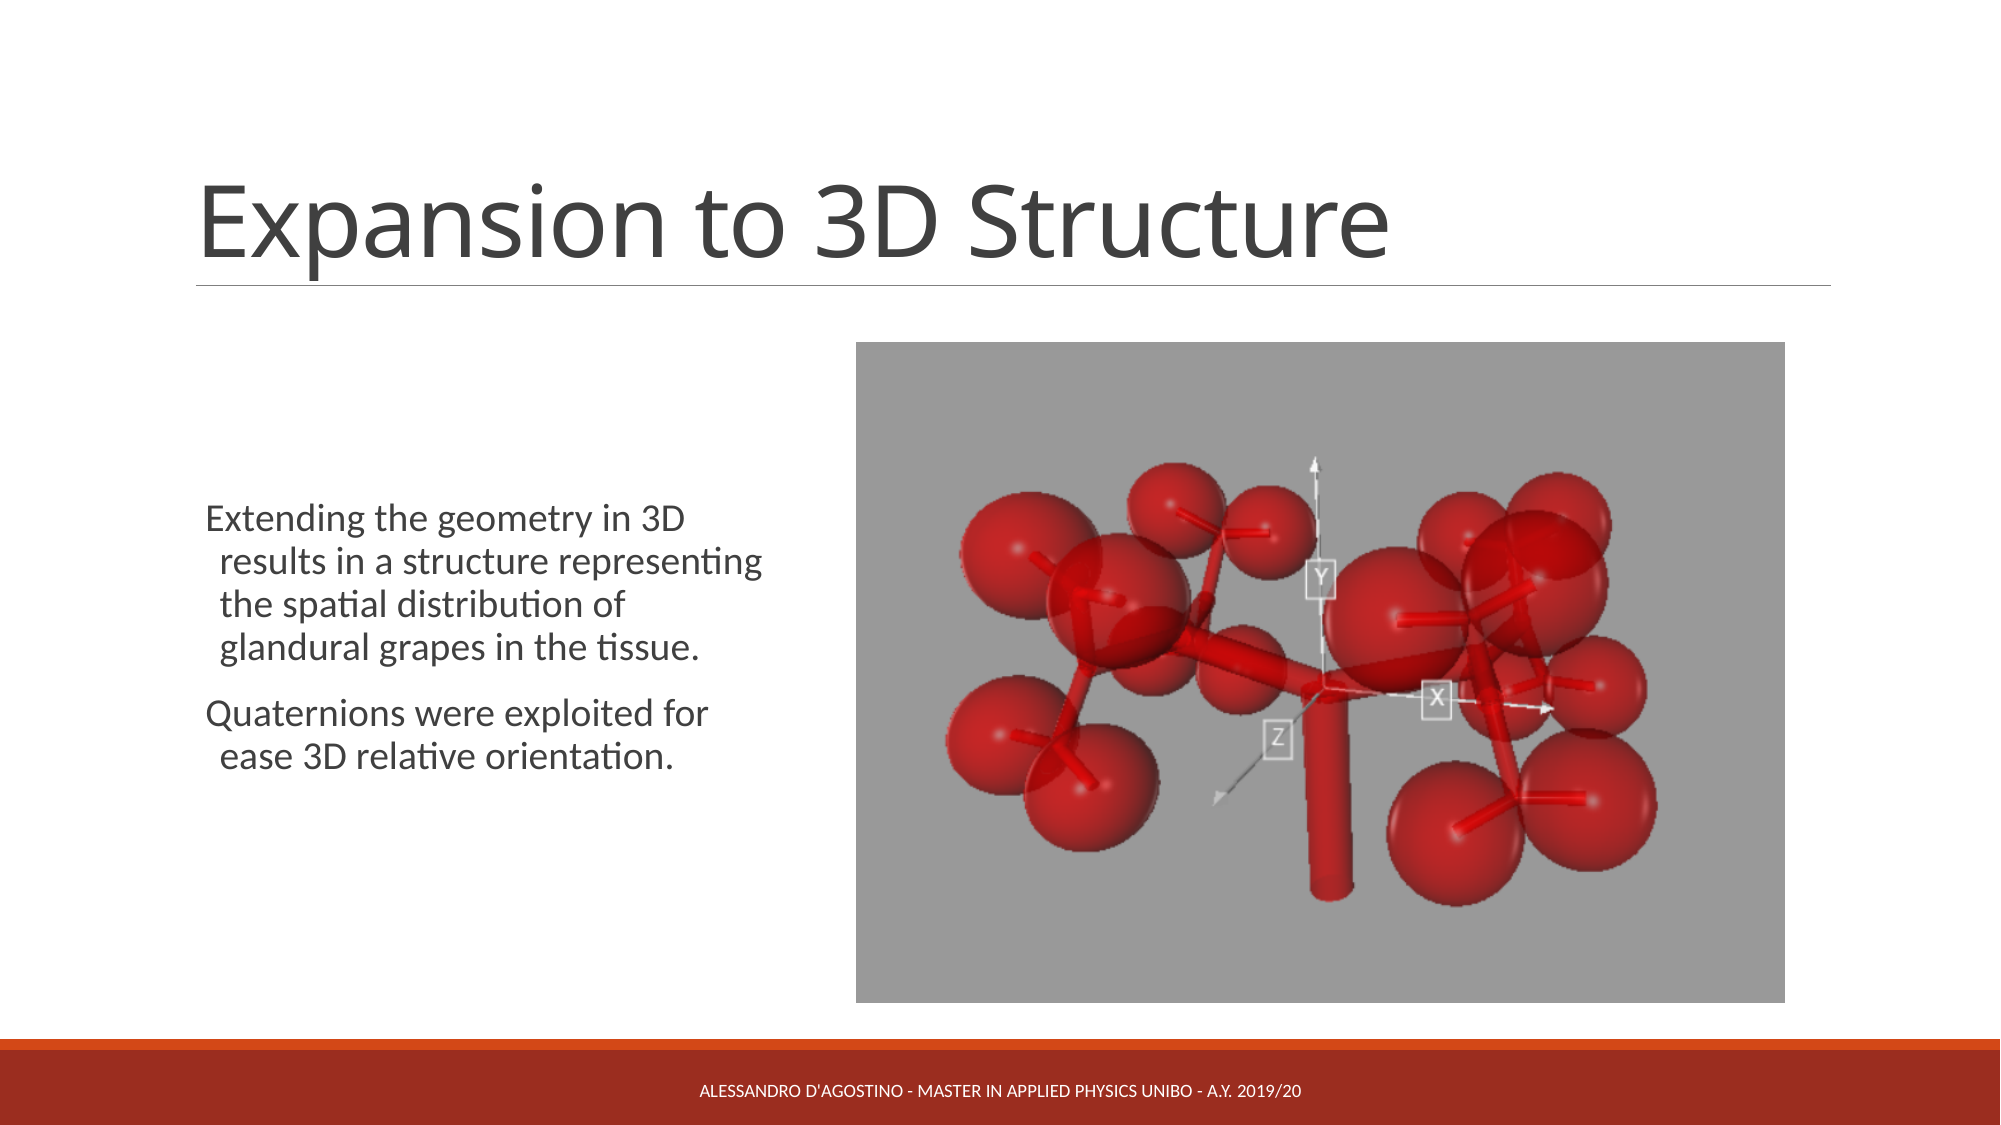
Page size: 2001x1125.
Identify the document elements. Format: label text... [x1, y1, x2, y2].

picture [856, 342, 1785, 1003]
text_box Alessandro d'Agostino - Master in Applied Physics UniBo - a.y. 2019/20 [604, 1059, 1396, 1120]
title Expansion to 3D Structure [180, 47, 1831, 286]
list Extending the geometry in 3D results in a structure representing the spatial distribution of glandural grapes in the tissue. Quaternions were exploited for ease 3D relative orientation. [191, 490, 781, 816]
